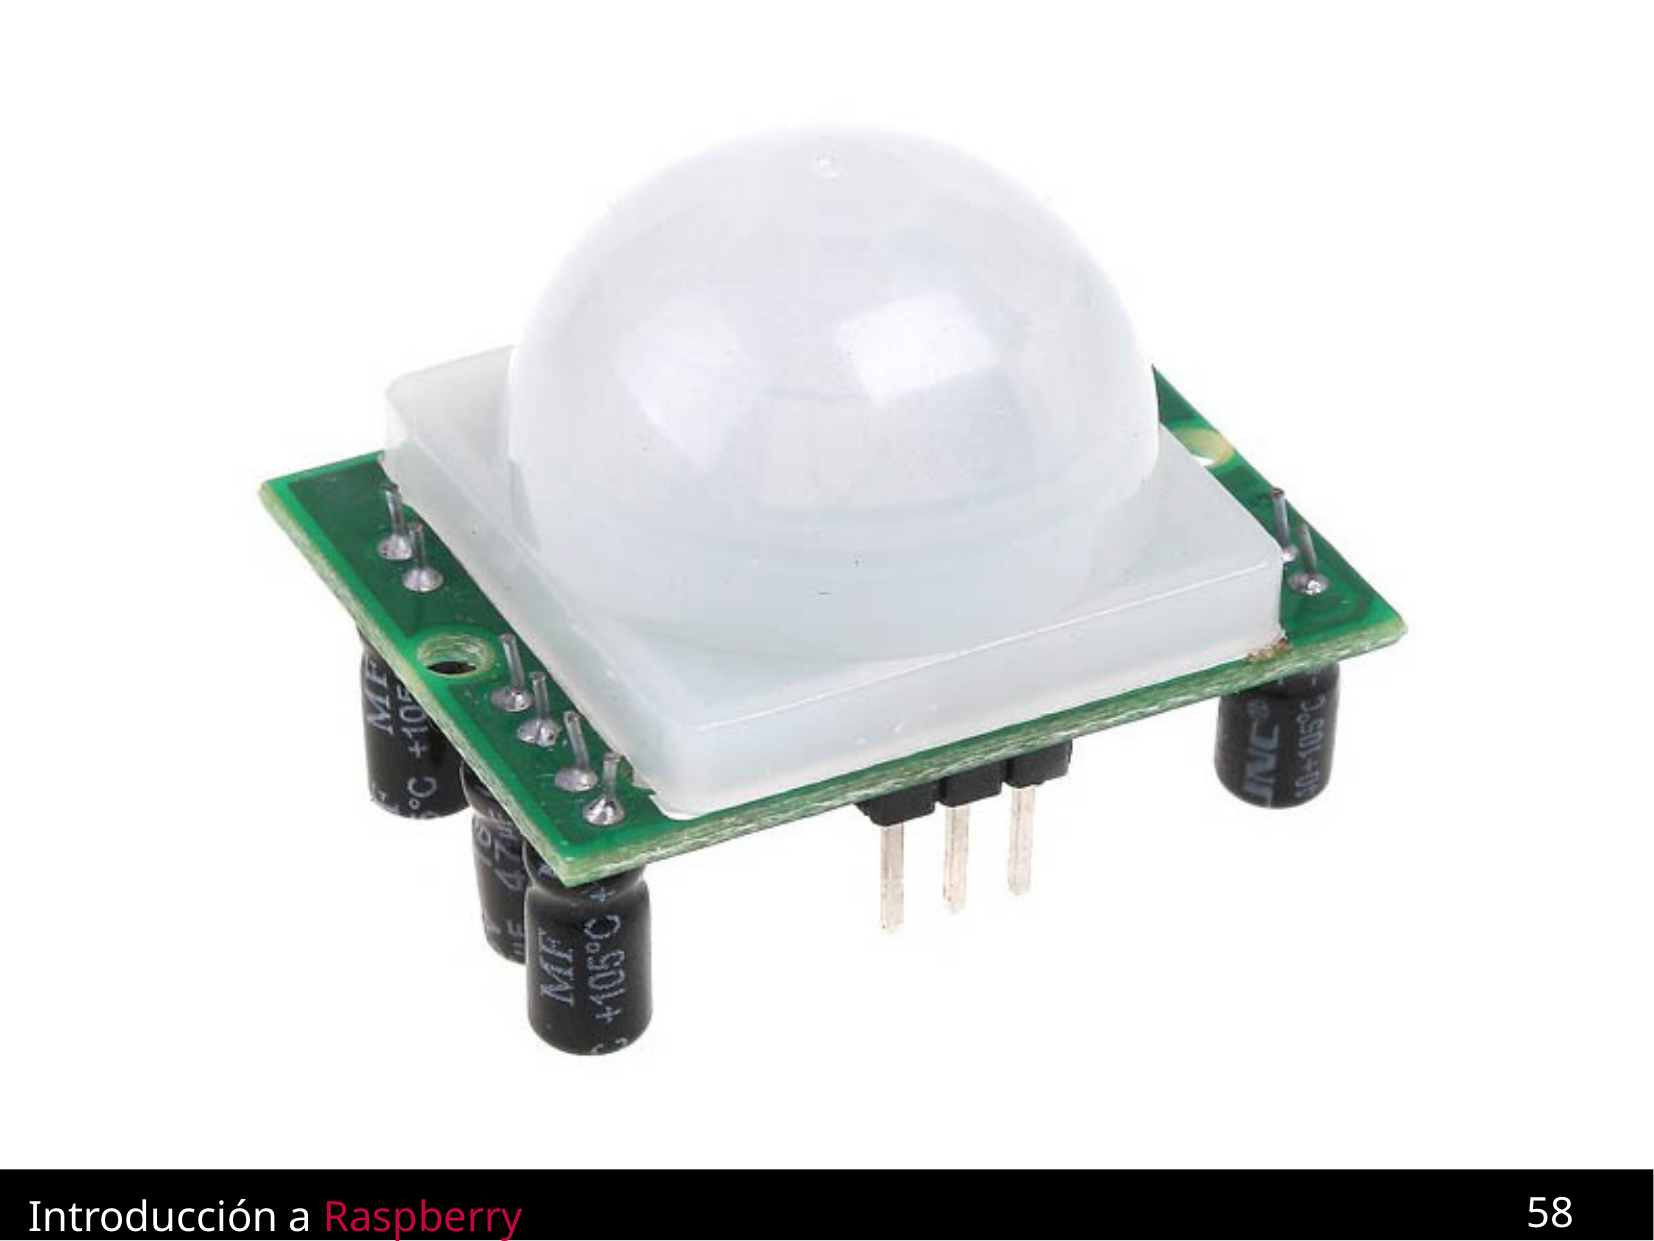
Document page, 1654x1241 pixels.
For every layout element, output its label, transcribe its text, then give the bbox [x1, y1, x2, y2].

picture [237, 101, 1417, 1080]
text_box [0, 0, 1654, 1241]
text_box Introducción a Raspberry Pi [13, 1179, 556, 1241]
text_box <number> [1521, 1175, 1654, 1241]
